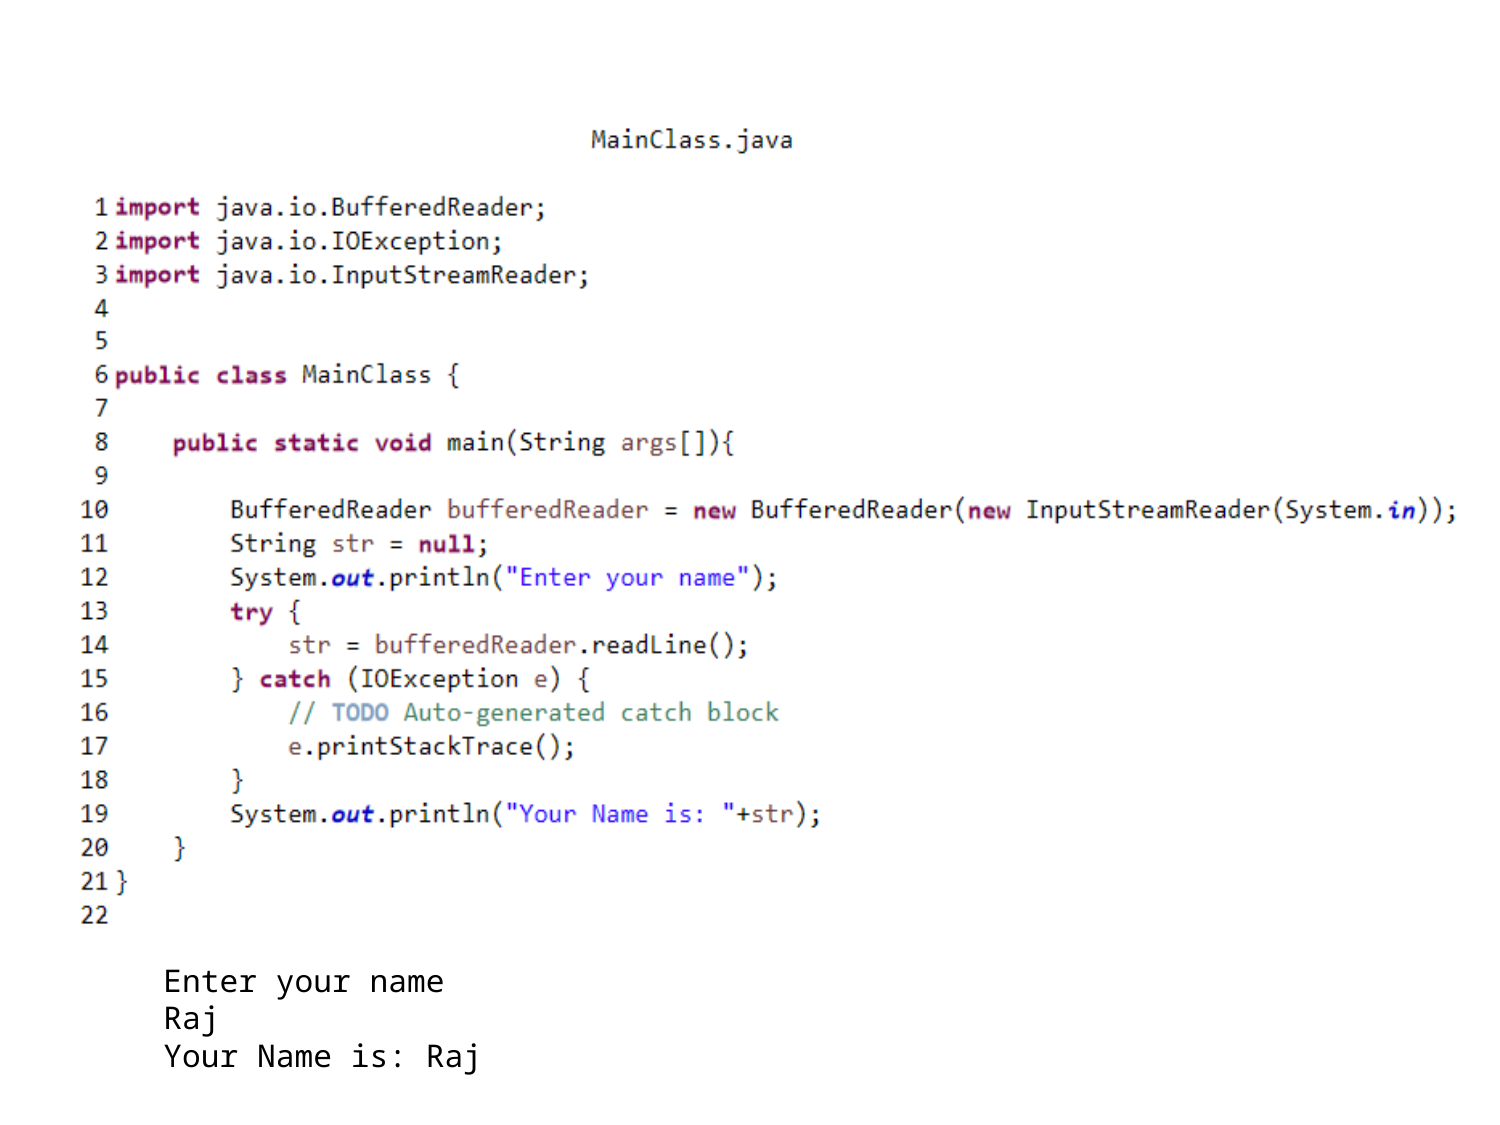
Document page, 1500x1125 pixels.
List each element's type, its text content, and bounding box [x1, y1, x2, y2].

picture [8, 79, 1473, 1125]
text_box Enter your name Raj Your Name is: Raj [148, 953, 847, 1078]
